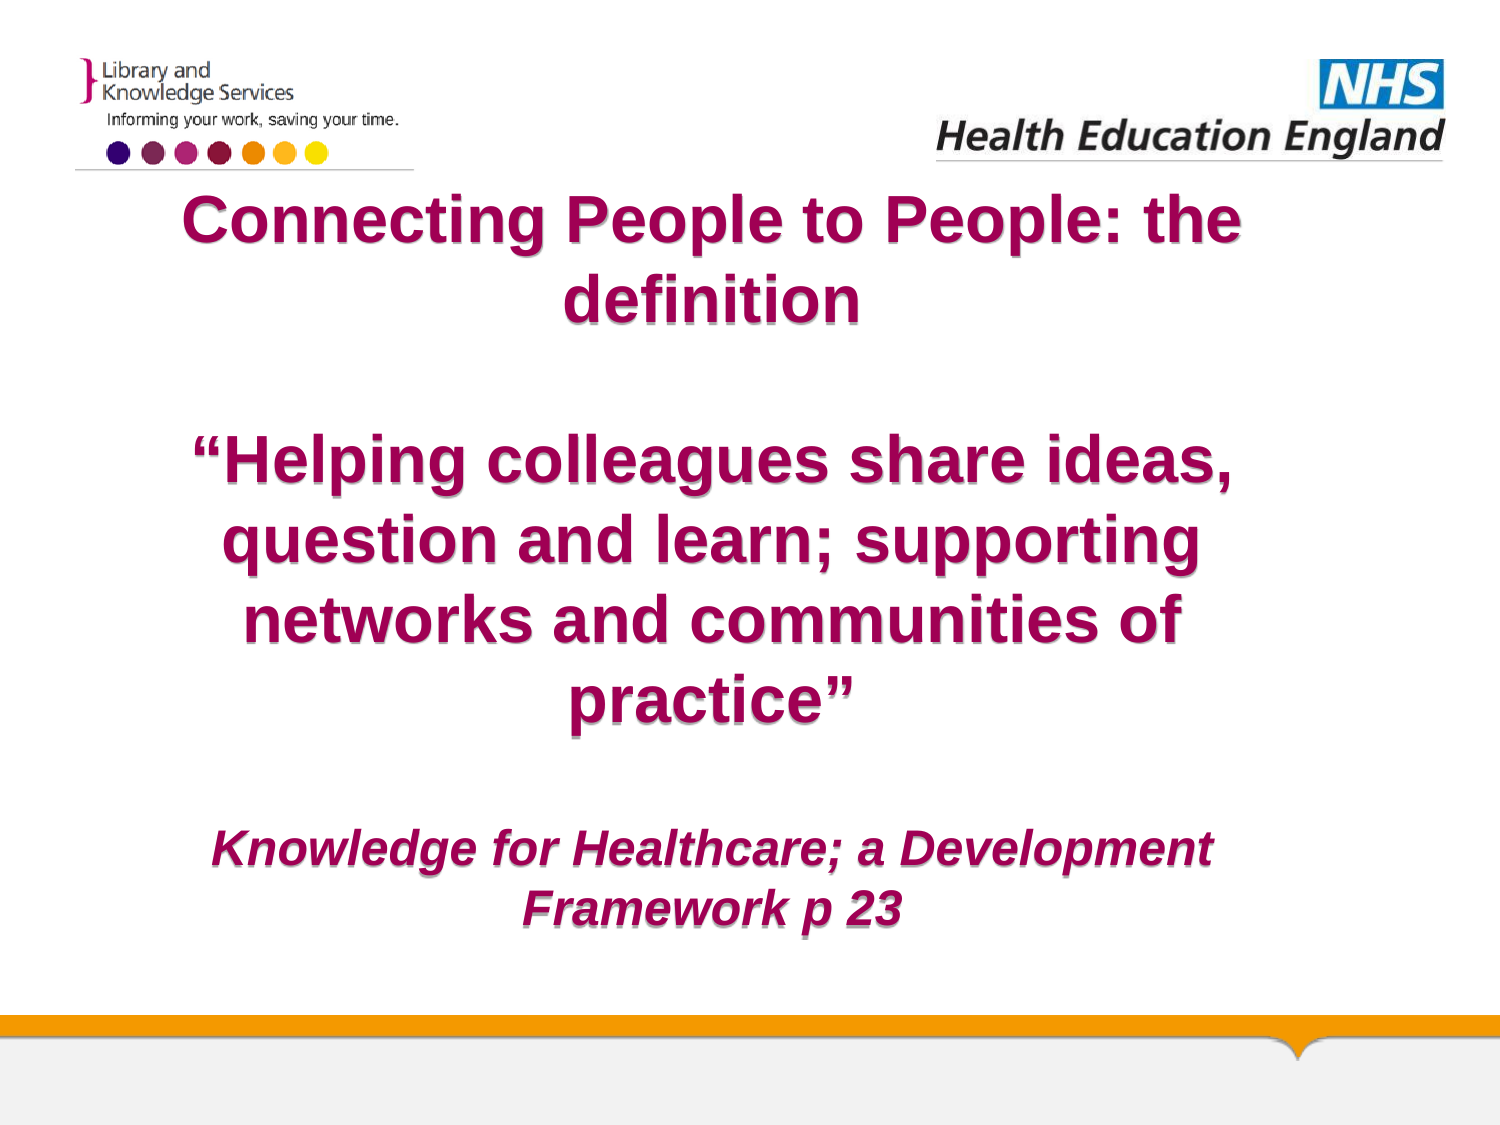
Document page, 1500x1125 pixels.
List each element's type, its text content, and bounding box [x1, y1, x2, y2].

title Connecting People to People: the definition “Helping colleagues share ideas, question and learn; supporting networks and communities of practice” Knowledge for Healthcare; a Development Framework p 23 [75, 168, 1351, 280]
picture [75, 54, 416, 169]
